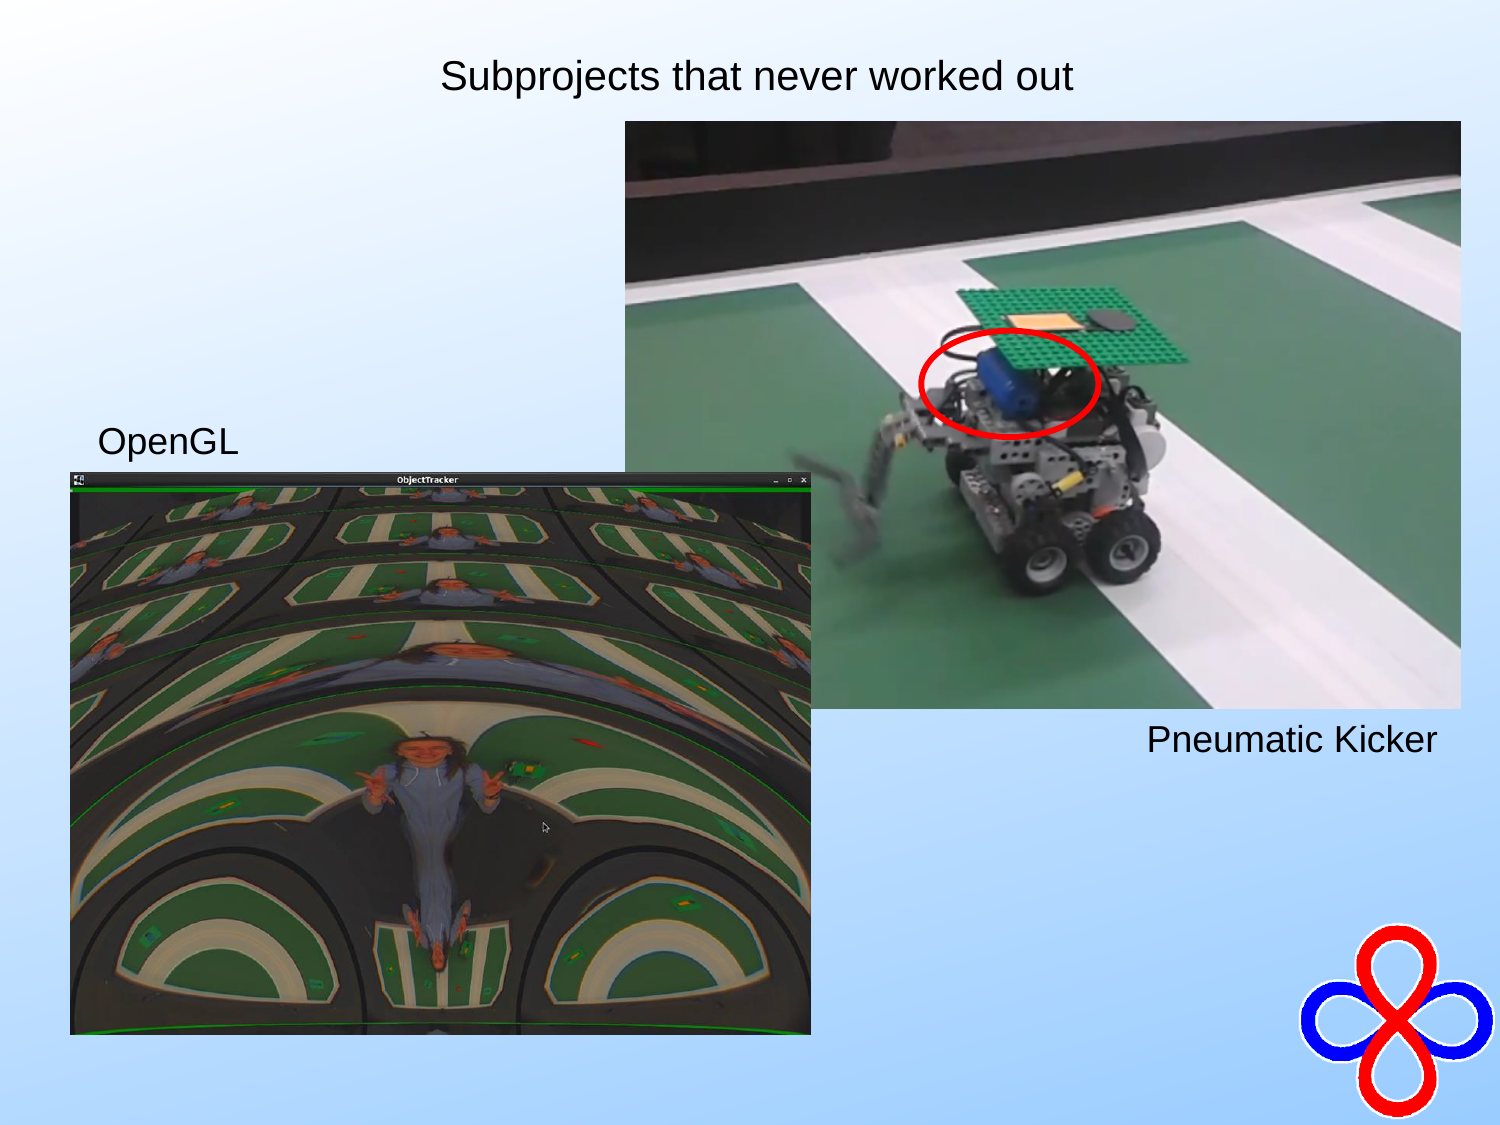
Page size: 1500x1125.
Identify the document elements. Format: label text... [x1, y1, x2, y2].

text_box OpenGL [82, 413, 254, 471]
picture [70, 121, 1461, 1035]
text_box Subprojects that never worked out [425, 45, 1089, 107]
text_box Pneumatic Kicker [1131, 710, 1453, 768]
picture [1287, 912, 1500, 1125]
